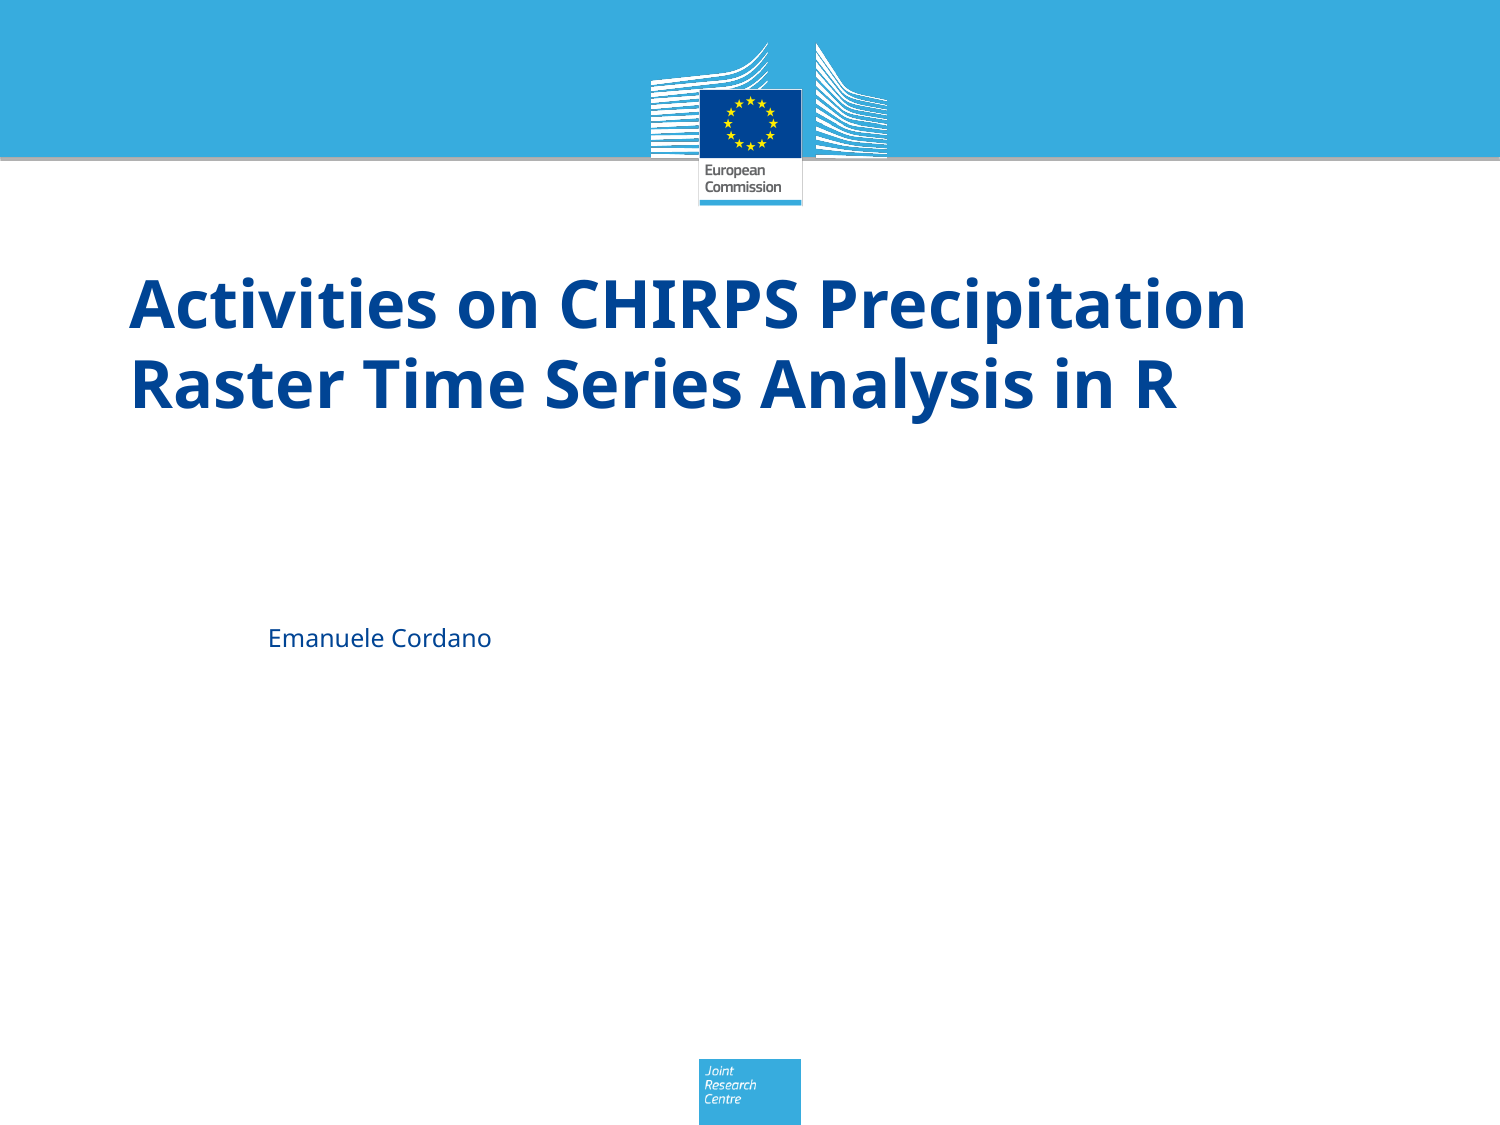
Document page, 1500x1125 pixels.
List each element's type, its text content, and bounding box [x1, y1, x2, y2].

text_box Activities on CHIRPS Precipitation Raster Time Series Analysis in R [114, 254, 1410, 526]
text_box Emanuele Cordano [224, 570, 889, 705]
picture [651, 42, 887, 207]
picture [699, 1059, 801, 1125]
